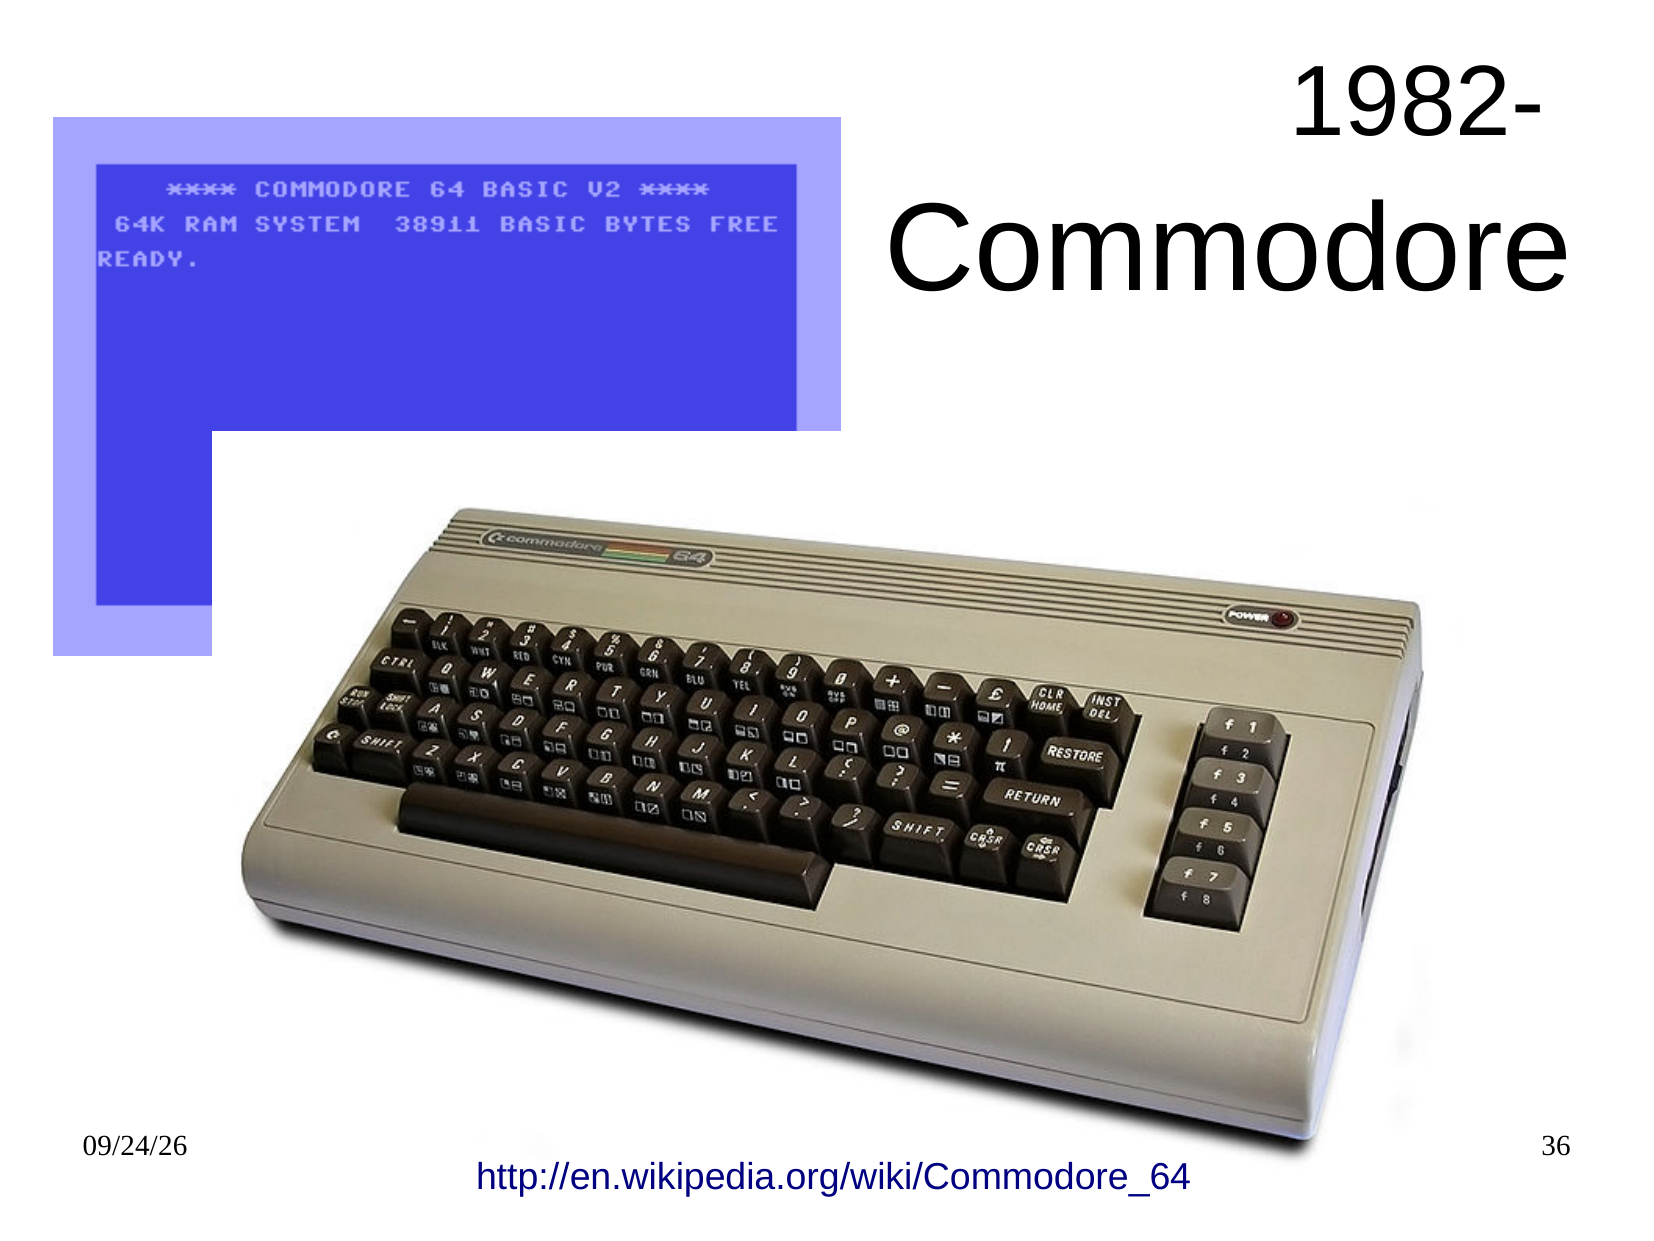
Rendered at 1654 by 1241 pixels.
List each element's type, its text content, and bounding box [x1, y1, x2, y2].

text_box Commodore [834, 169, 1623, 325]
text_box 1982- [1229, 37, 1605, 165]
picture [53, 117, 1463, 1223]
text_box http://en.wikipedia.org/wiki/Commodore_64 [461, 1147, 1207, 1205]
